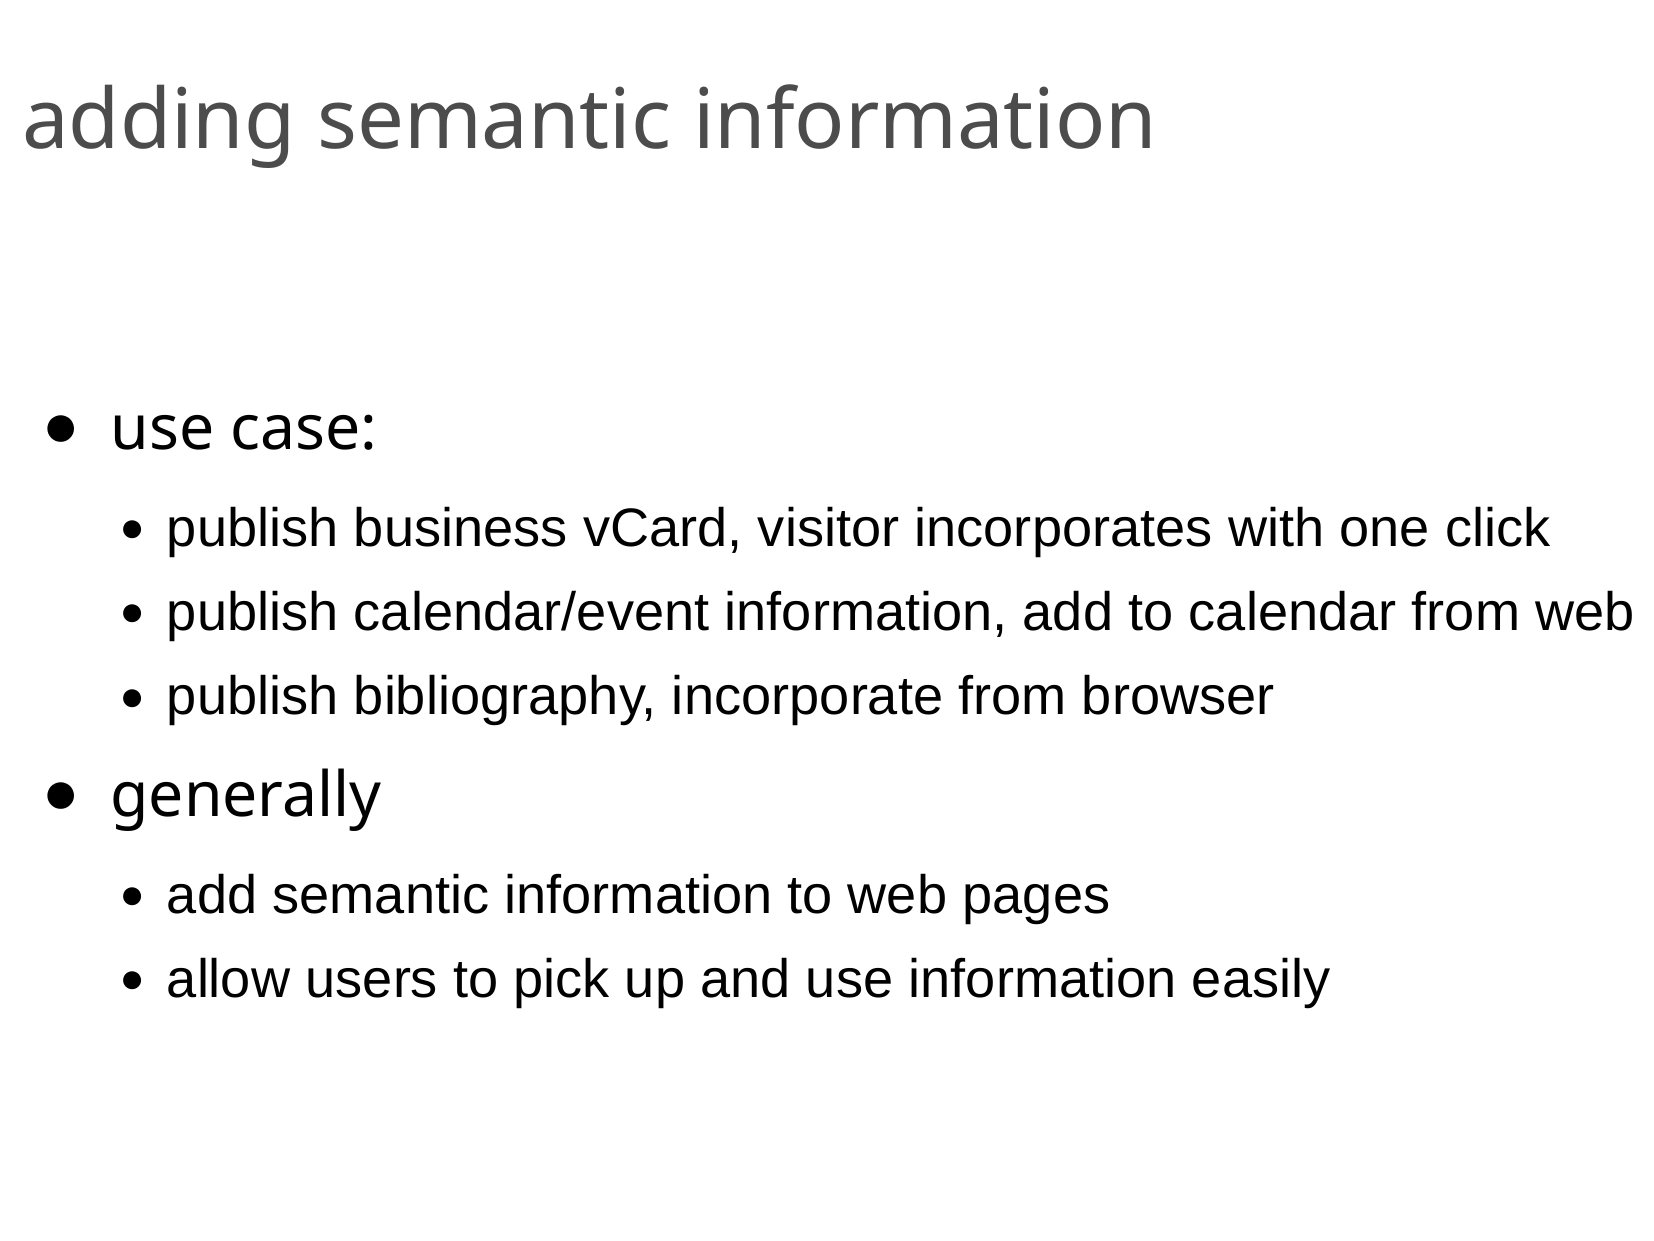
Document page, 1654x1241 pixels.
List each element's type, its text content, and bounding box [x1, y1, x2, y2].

title adding semantic information [22, 19, 1654, 213]
list use case: publish business vCard, visitor incorporates with one click publish calendar/event information, add to calendar from web publish bibliography, incorporate from browser generally add semantic information to web pages allow users to pick up and use information easily [25, 226, 1654, 1166]
